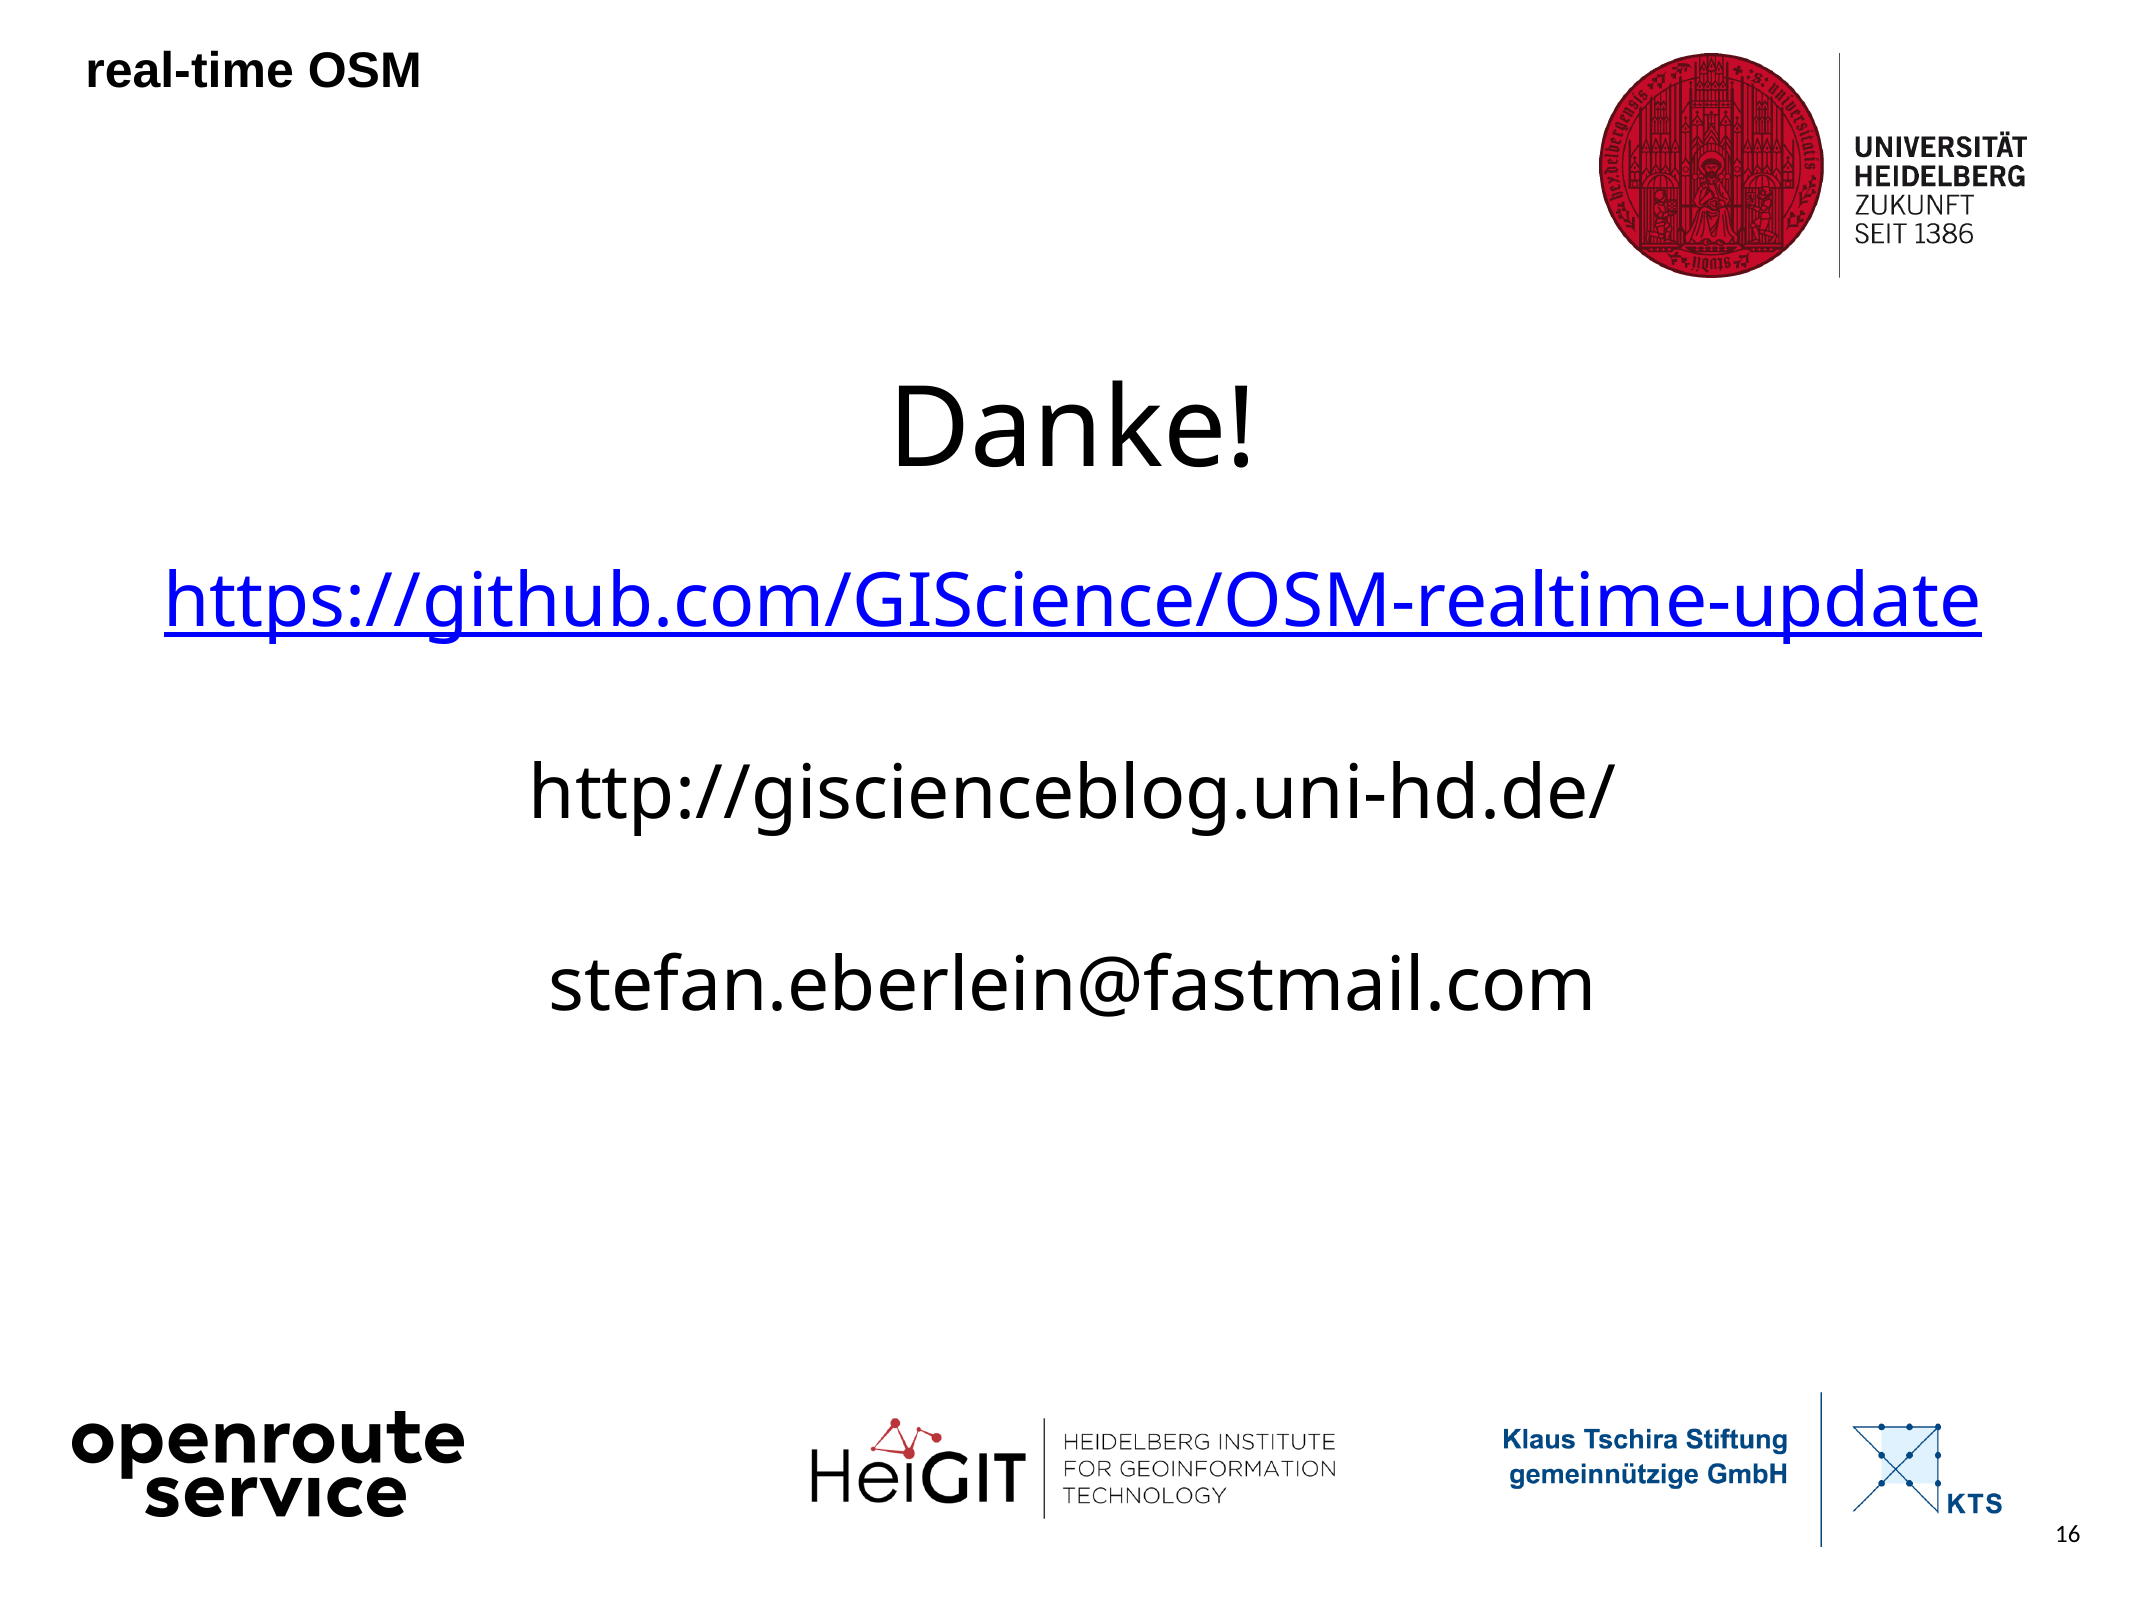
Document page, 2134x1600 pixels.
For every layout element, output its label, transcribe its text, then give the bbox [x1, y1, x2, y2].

text_box real-time OSM [74, 26, 434, 109]
text_box Danke! [880, 345, 1266, 498]
picture [1599, 53, 2027, 278]
picture [72, 1411, 464, 1517]
picture [1474, 1330, 2034, 1597]
text_box https://github.com/GIScience/OSM-realtime-update http://giscienceblog.uni-hd.de/ stefan.eberlein@fastmail.com [155, 542, 1991, 1034]
picture [797, 1395, 1349, 1533]
